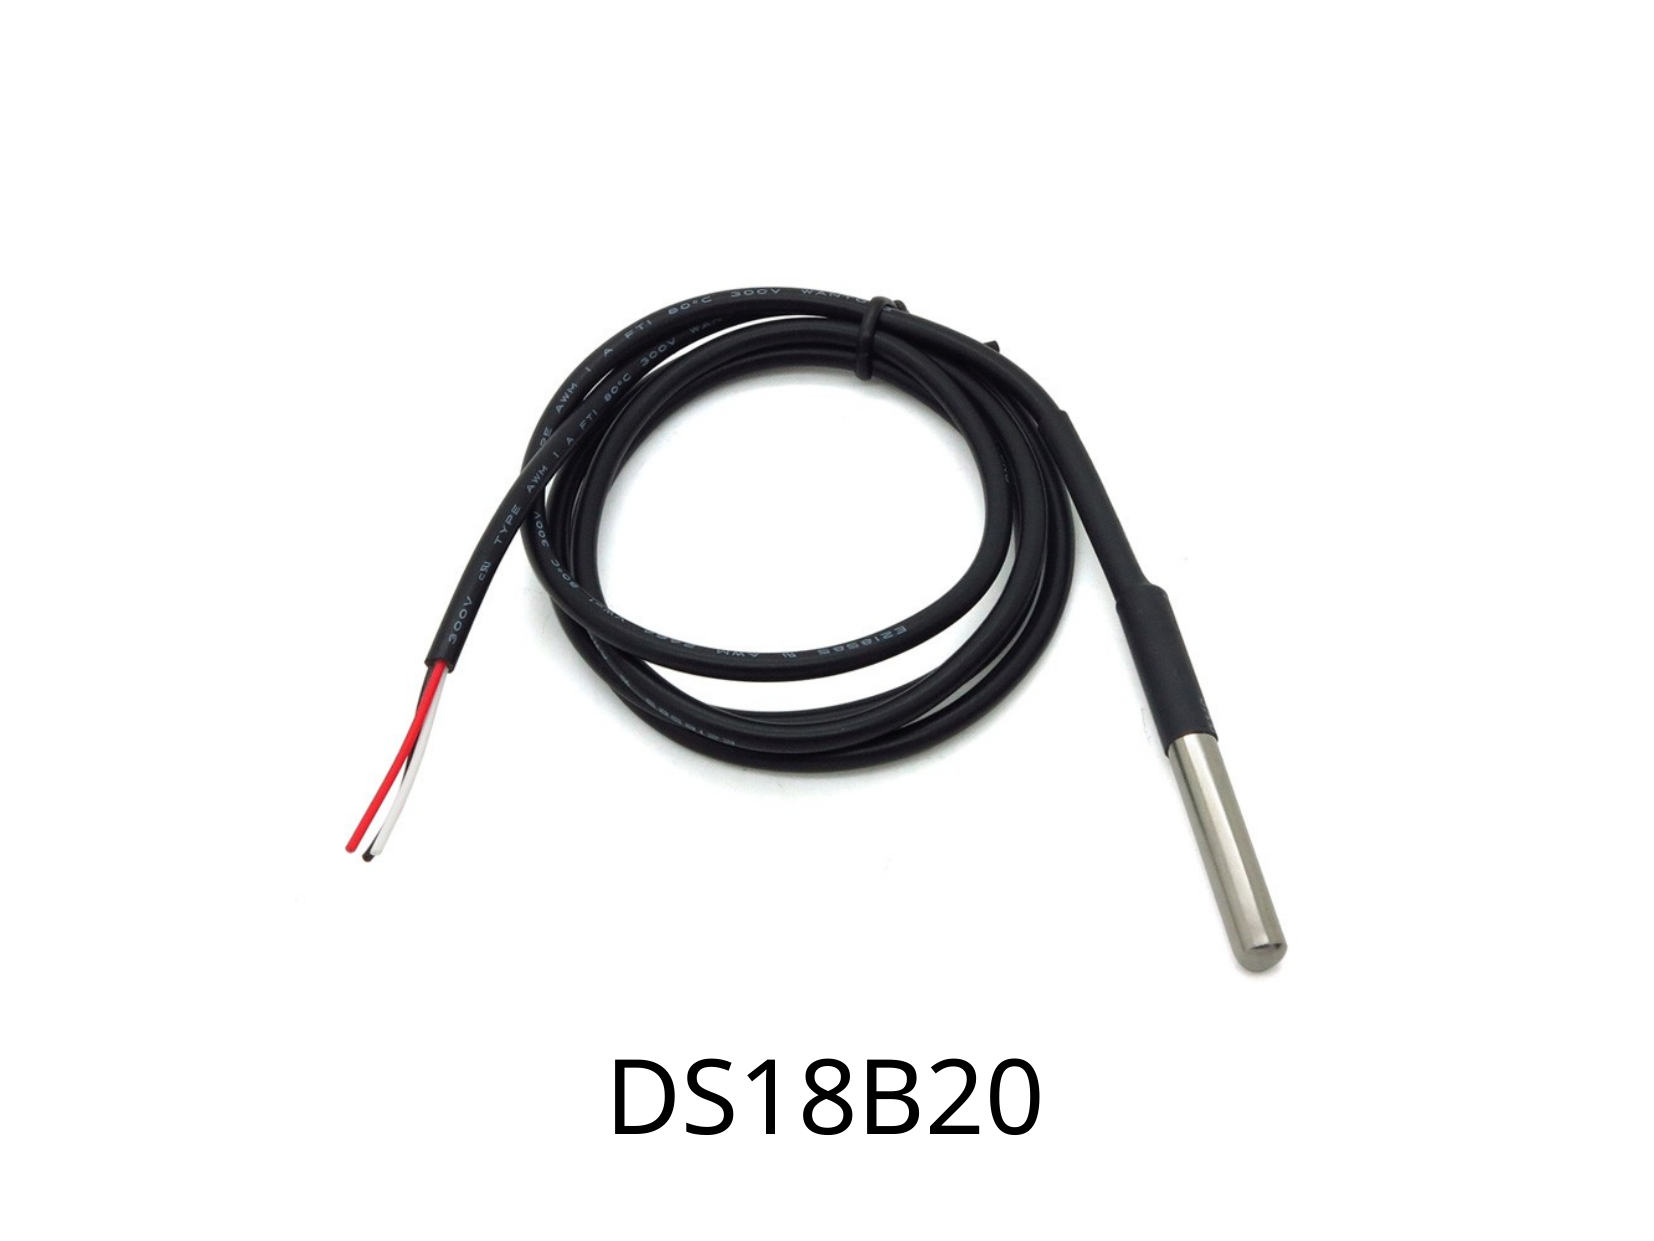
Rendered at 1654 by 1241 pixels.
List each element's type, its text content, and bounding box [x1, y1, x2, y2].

picture [206, 0, 1447, 1241]
text_box DS18B20 [590, 1015, 1063, 1146]
